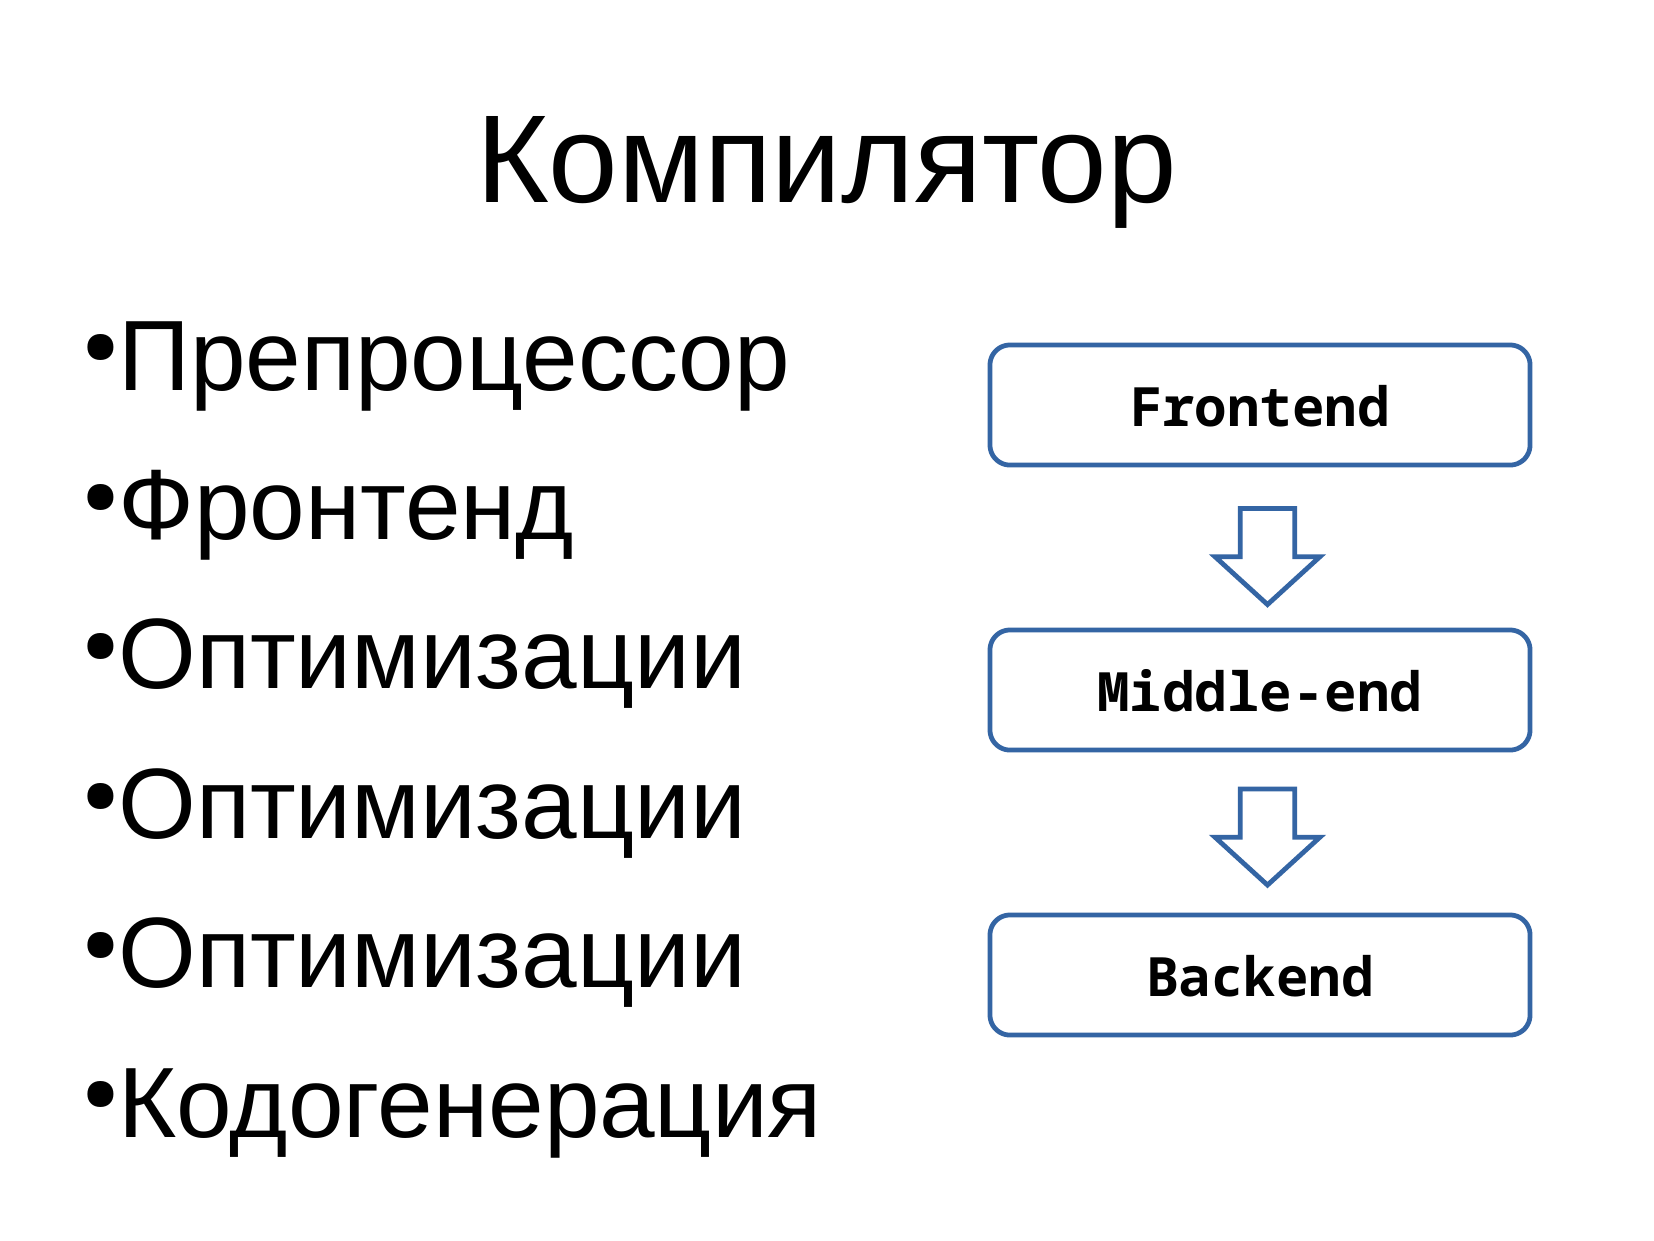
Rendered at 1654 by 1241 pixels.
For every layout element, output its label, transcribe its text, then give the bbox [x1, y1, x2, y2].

text_box [1214, 508, 1321, 605]
text_box Frontend [990, 345, 1531, 466]
text_box Backend [990, 915, 1531, 1036]
text_box [1214, 788, 1321, 886]
list Препроцессор Фронтенд Оптимизации Оптимизации Оптимизации Кодогенерация [82, 290, 1571, 1216]
text_box Middle-end [990, 630, 1531, 751]
title Компилятор [82, 49, 1571, 257]
